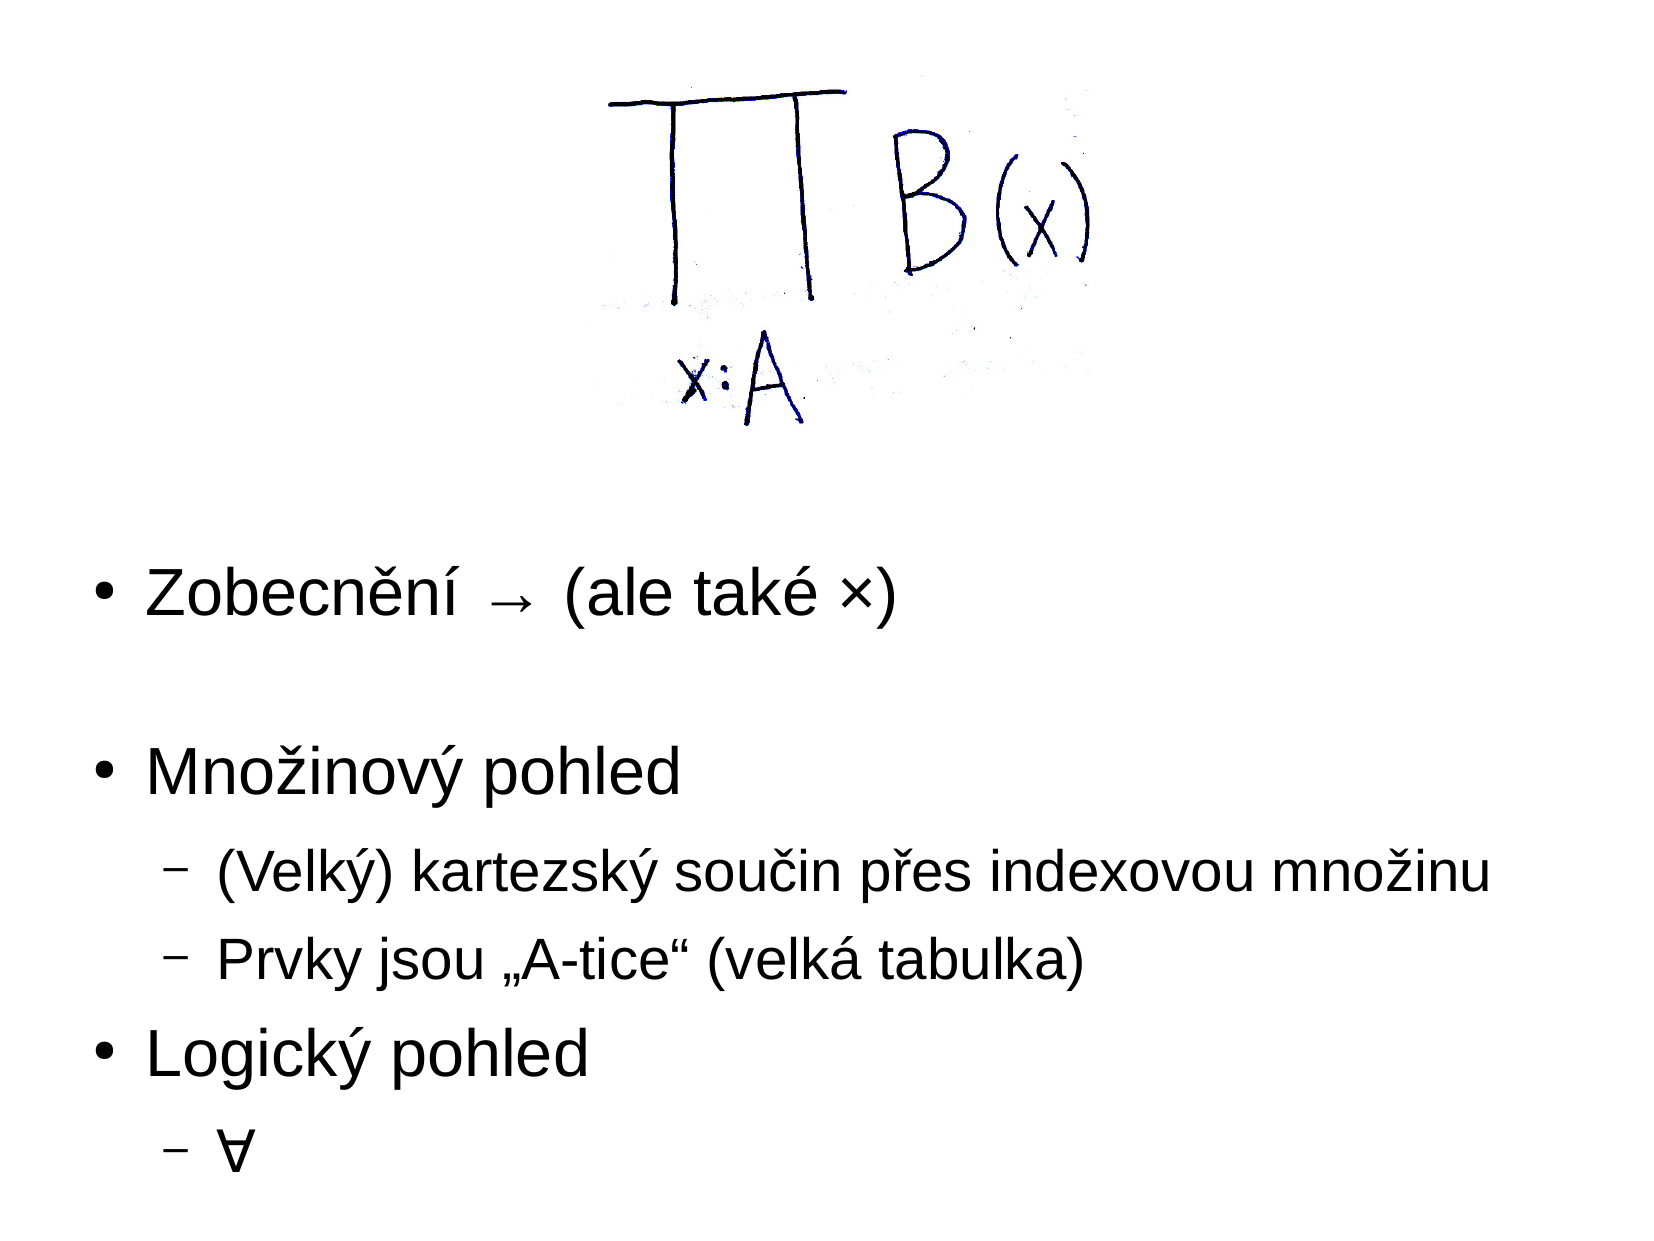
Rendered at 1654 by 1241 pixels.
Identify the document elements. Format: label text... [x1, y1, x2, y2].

list Zobecnění → (ale také ×) Množinový pohled (Velký) kartezský součin přes indexovou množinu Prvky jsou „A-tice“ (velká tabulka) Logický pohled ∀ [74, 555, 1531, 1241]
picture [587, 75, 1111, 451]
